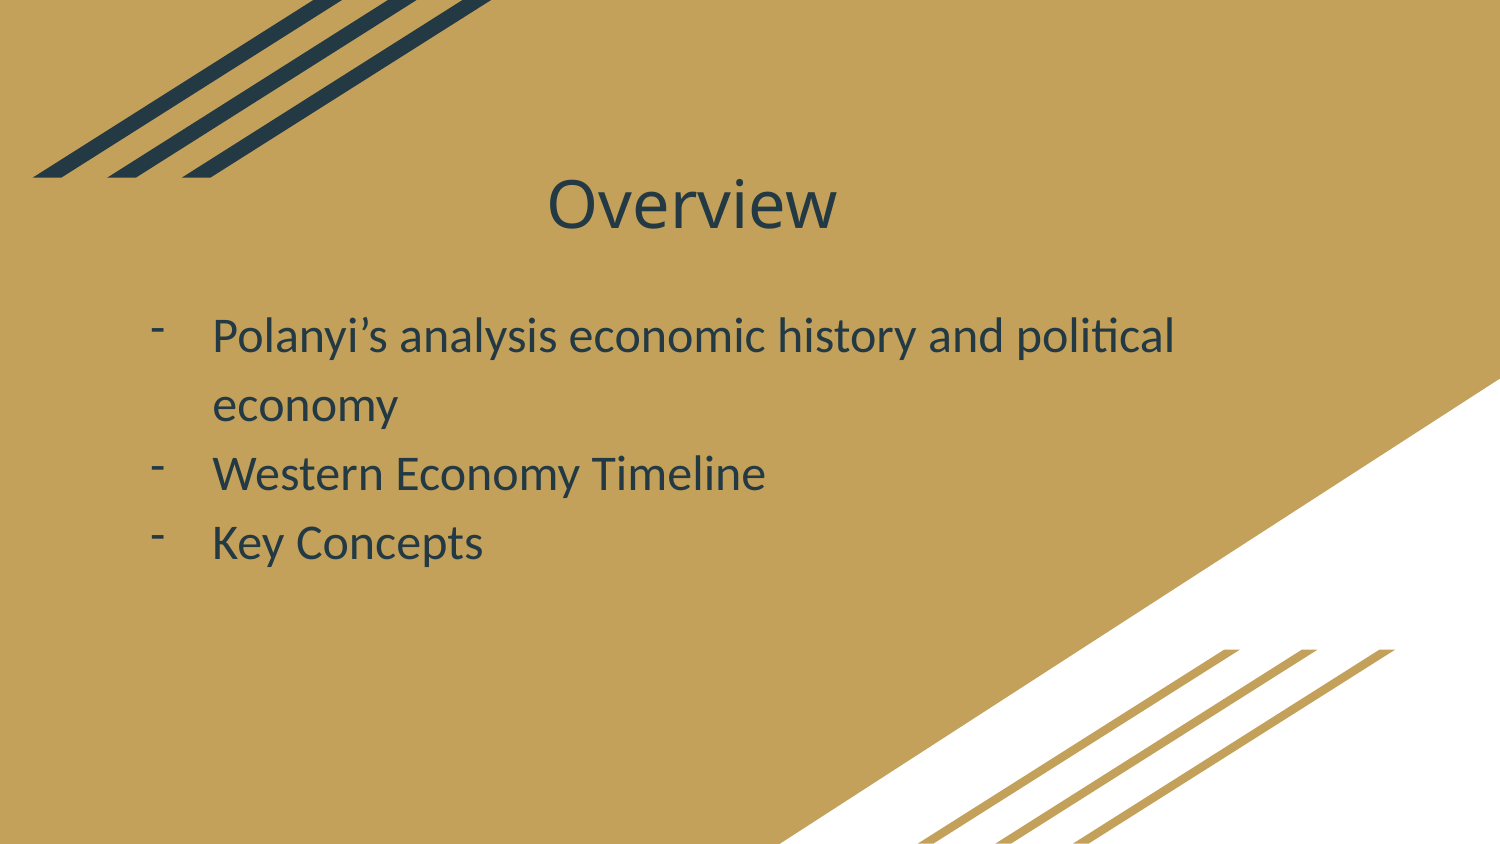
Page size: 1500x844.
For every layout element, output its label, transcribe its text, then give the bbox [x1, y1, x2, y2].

list Polanyi’s analysis economic history and political economy Western Economy Timeline Key Concepts [122, 278, 1276, 696]
title Overview [211, 128, 1173, 278]
